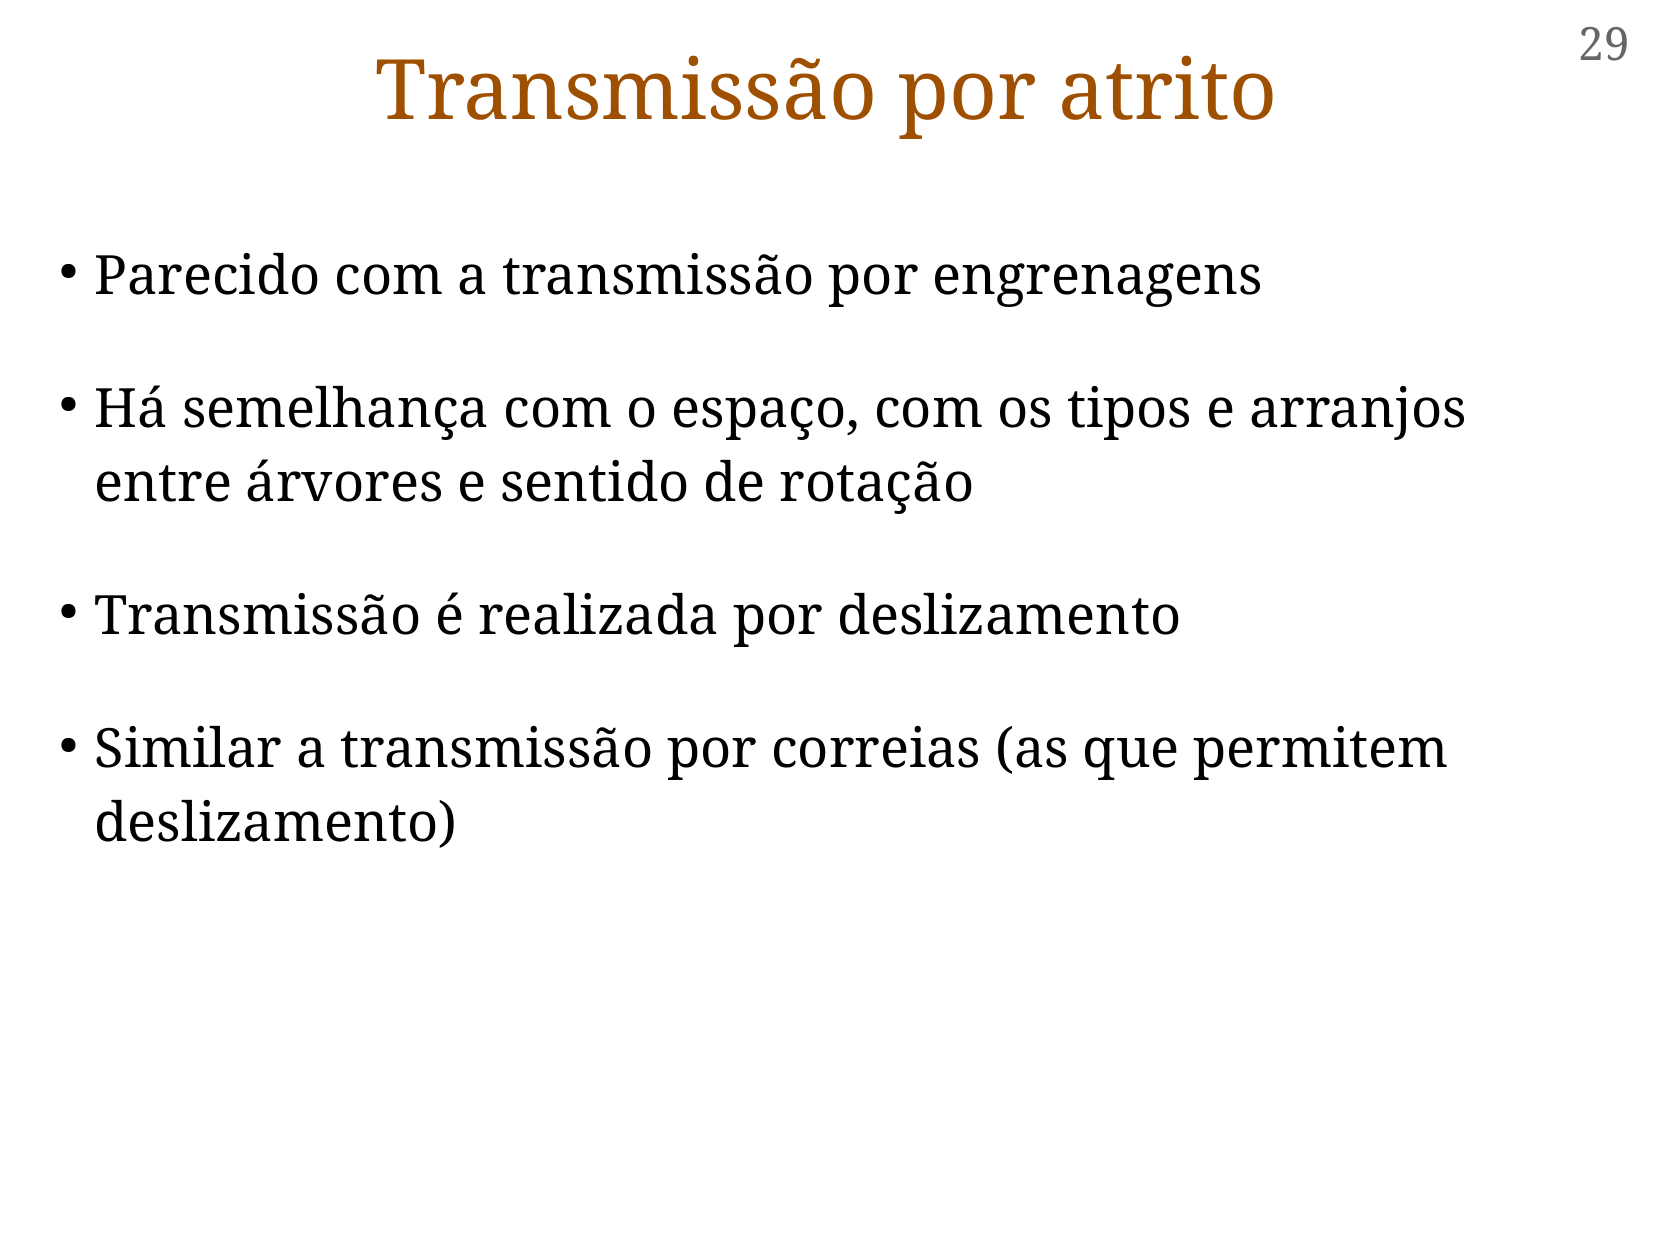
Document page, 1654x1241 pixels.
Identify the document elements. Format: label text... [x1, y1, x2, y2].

title Transmissão por atrito [59, 29, 1595, 148]
list Parecido com a transmissão por engrenagens Há semelhança com o espaço, com os tipos e arranjos entre árvores e sentido de rotação Transmissão é realizada por deslizamento Similar a transmissão por correias (as que permitem deslizamento) [59, 236, 1595, 1211]
